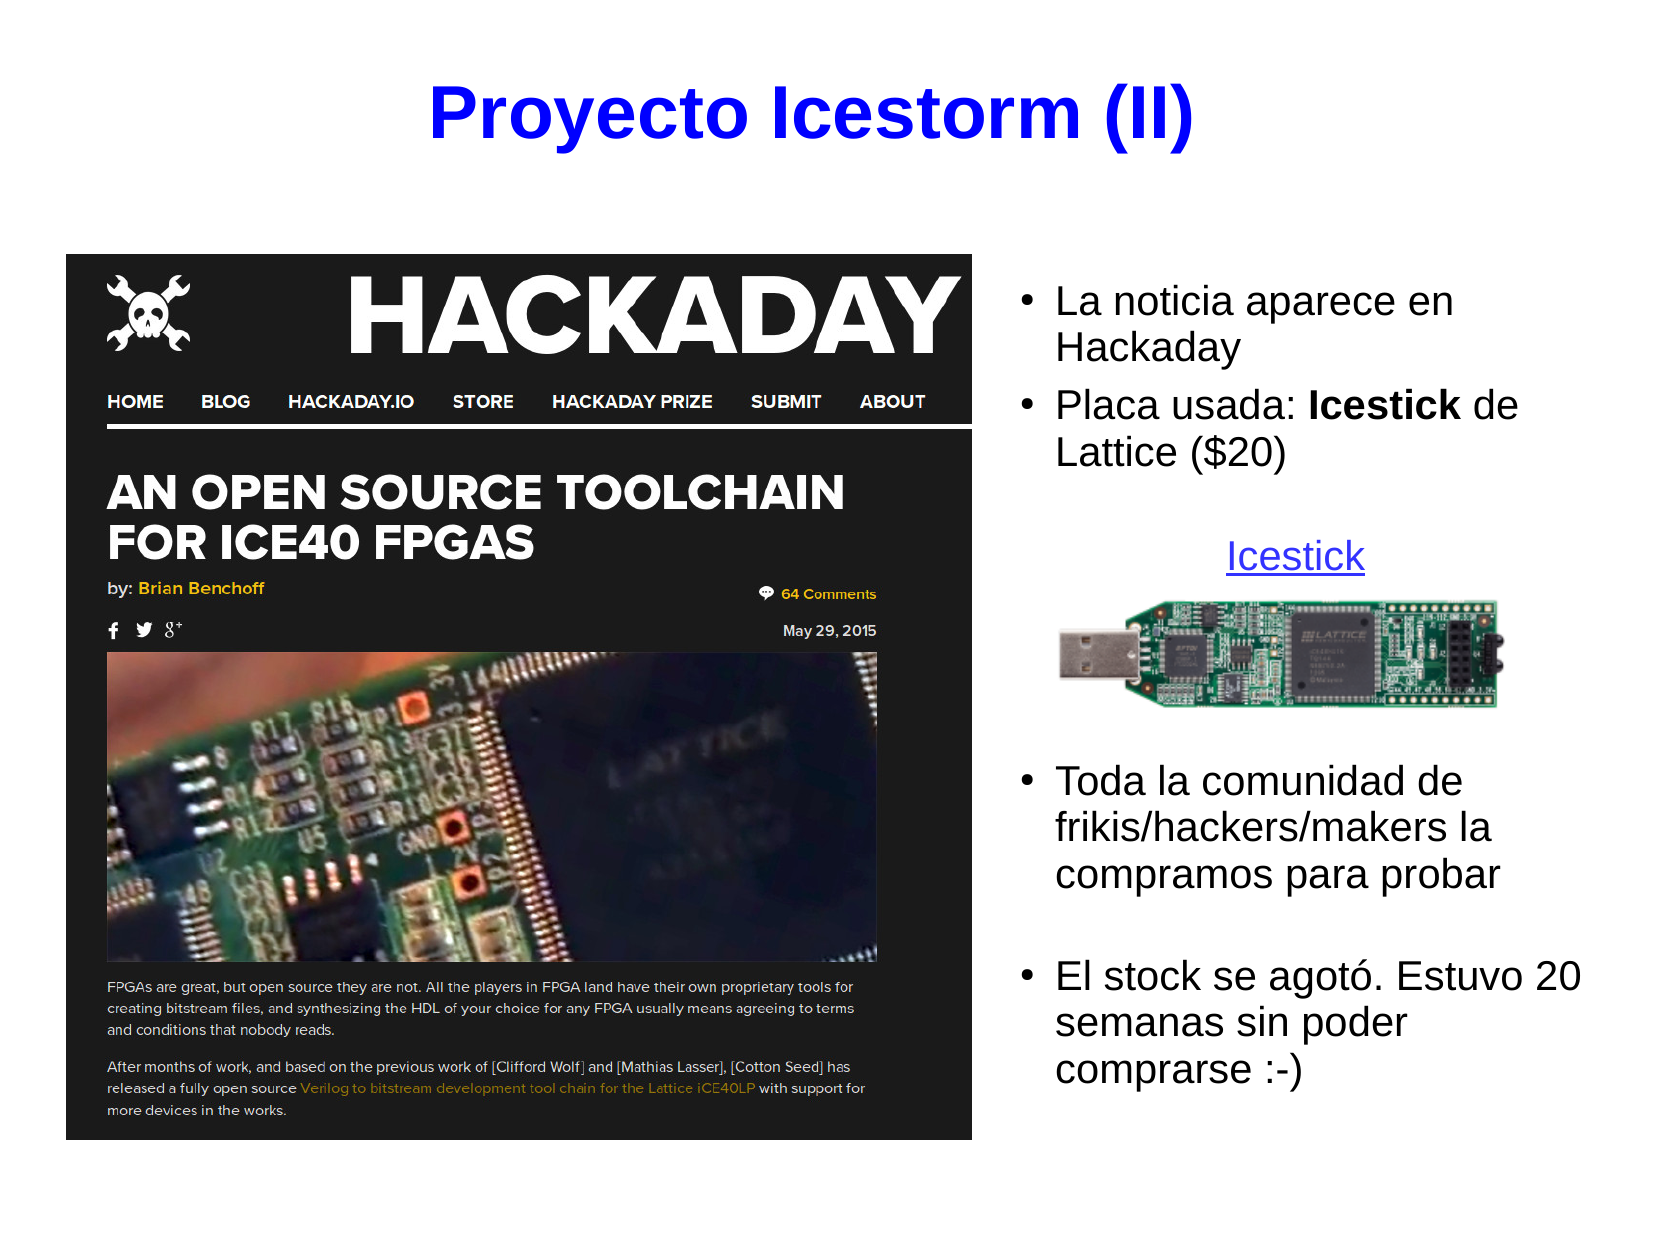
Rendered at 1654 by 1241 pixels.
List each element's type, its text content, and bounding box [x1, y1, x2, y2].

text_box Proyecto Icestorm (II) [64, 59, 1561, 166]
text_box El stock se agotó. Estuvo 20 semanas sin poder comprarse :-) [1005, 945, 1621, 1141]
text_box Toda la comunidad de frikis/hackers/makers la compramos para probar [1005, 750, 1621, 945]
text_box Icestick [1211, 525, 1381, 588]
picture [66, 254, 972, 1141]
text_box La noticia aparece en Hackaday Placa usada: Icestick de Lattice ($20) [1005, 270, 1621, 483]
picture [1046, 586, 1516, 722]
